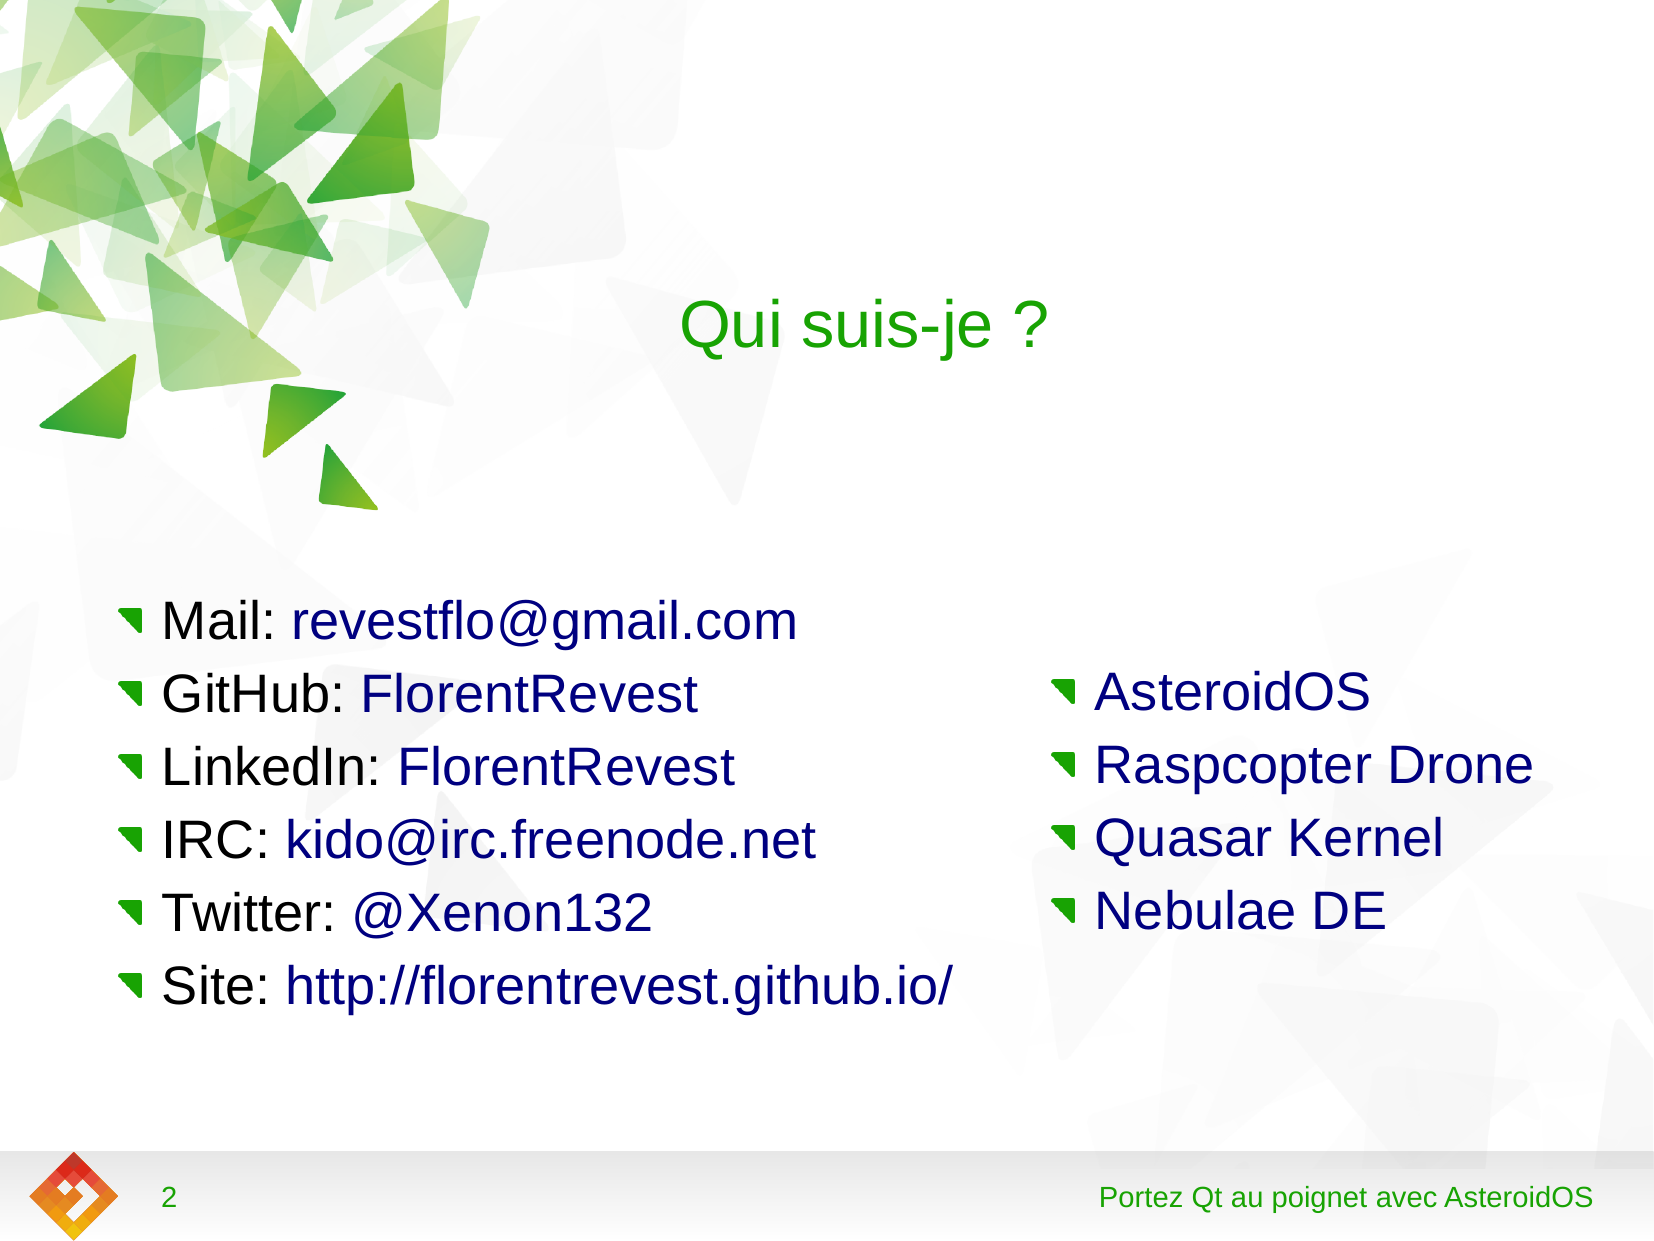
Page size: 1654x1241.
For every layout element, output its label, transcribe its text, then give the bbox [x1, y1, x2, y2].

picture [0, 0, 798, 948]
list AsteroidOS Raspcopter Drone Quasar Kernel Nebulae DE [1051, 661, 1548, 1105]
list Mail: revestflo@gmail.com GitHub: FlorentRevest LinkedIn: FlorentRevest IRC: kido@irc.freenode.net Twitter: @Xenon132 Site: http://florentrevest.github.io/ [118, 590, 975, 1034]
picture [29, 1151, 119, 1241]
title Qui suis-je ? [679, 236, 1654, 414]
picture [915, 548, 1654, 1169]
